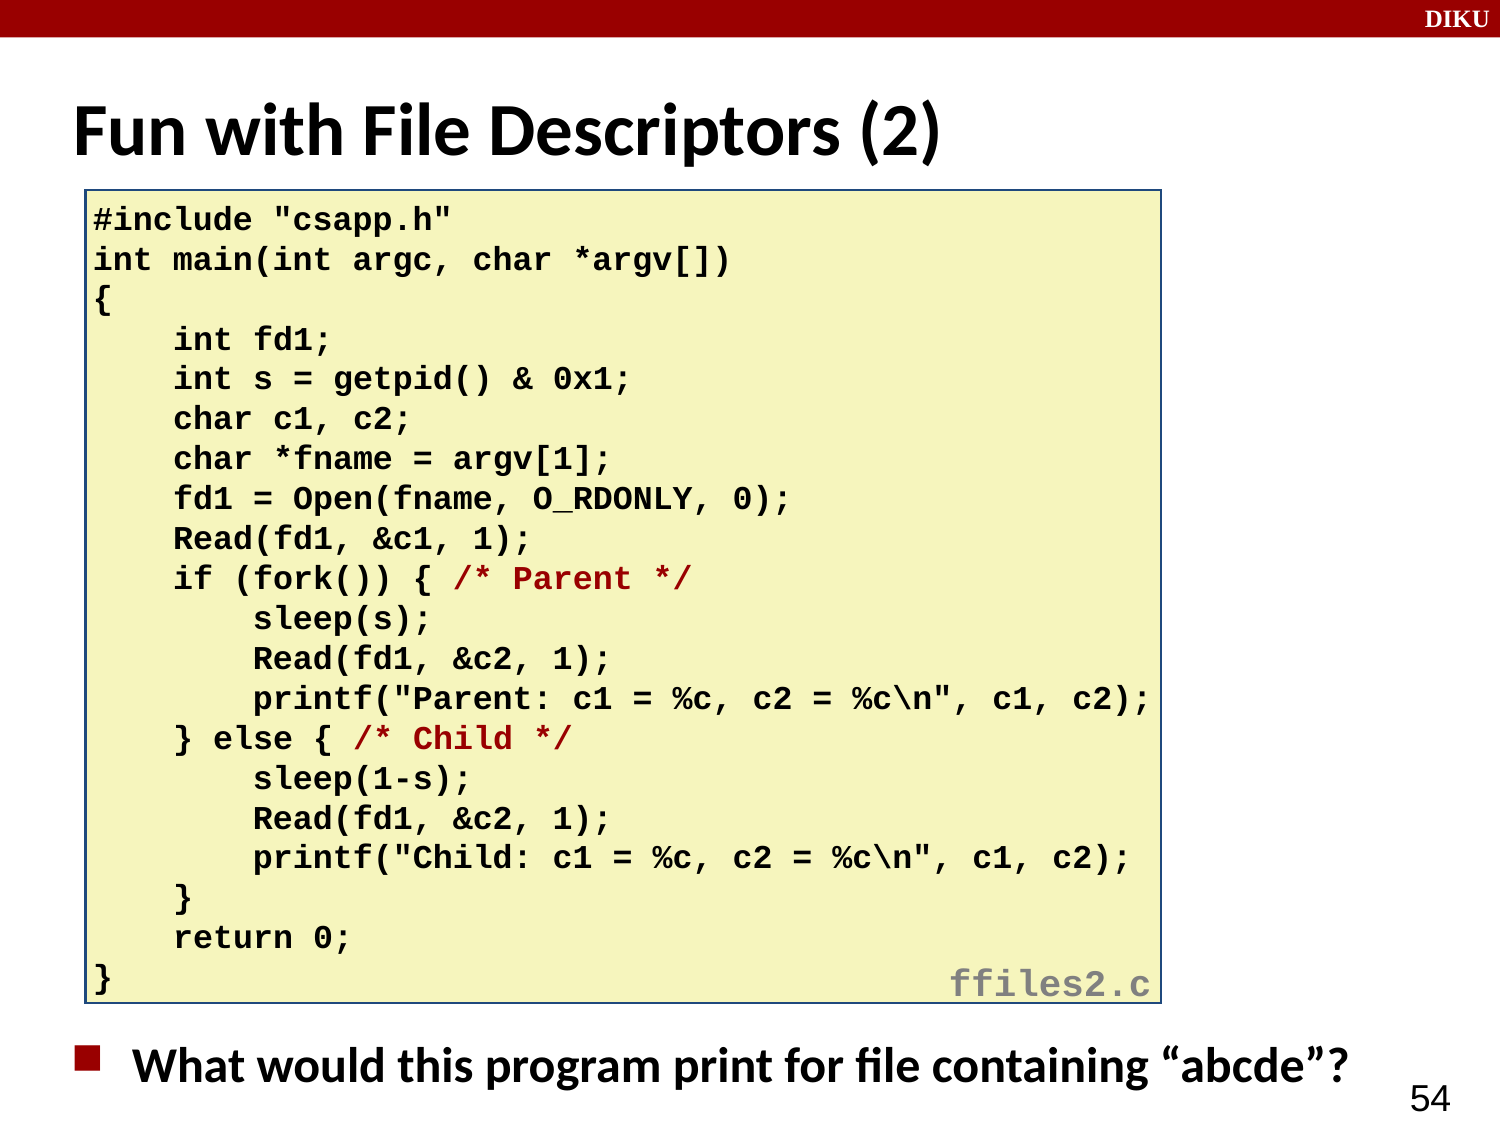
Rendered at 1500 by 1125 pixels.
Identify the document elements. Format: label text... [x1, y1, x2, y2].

text_box Fun with File Descriptors (2) [58, 62, 1304, 188]
text_box What would this program print for file containing “abcde”? [60, 1025, 1424, 1113]
text_box ffiles2.c [933, 951, 1166, 1012]
text_box #include "csapp.h" int main(int argc, char *argv[]) { int fd1; int s = getpid() & 0x1; char c1, c2; char *fname = argv[1]; fd1 = Open(fname, O_RDONLY, 0); Read(fd1, &c1, 1); if (fork()) { /* Parent */ sleep(s); Read(fd1, &c2, 1); printf("Parent: c1 = %c, c2 = %c\n", c1, c2); } else { /* Child */ sleep(1-s); Read(fd1, &c2, 1); printf("Child: c1 = %c, c2 = %c\n", c1, c2); } return 0; } [85, 189, 1161, 1003]
